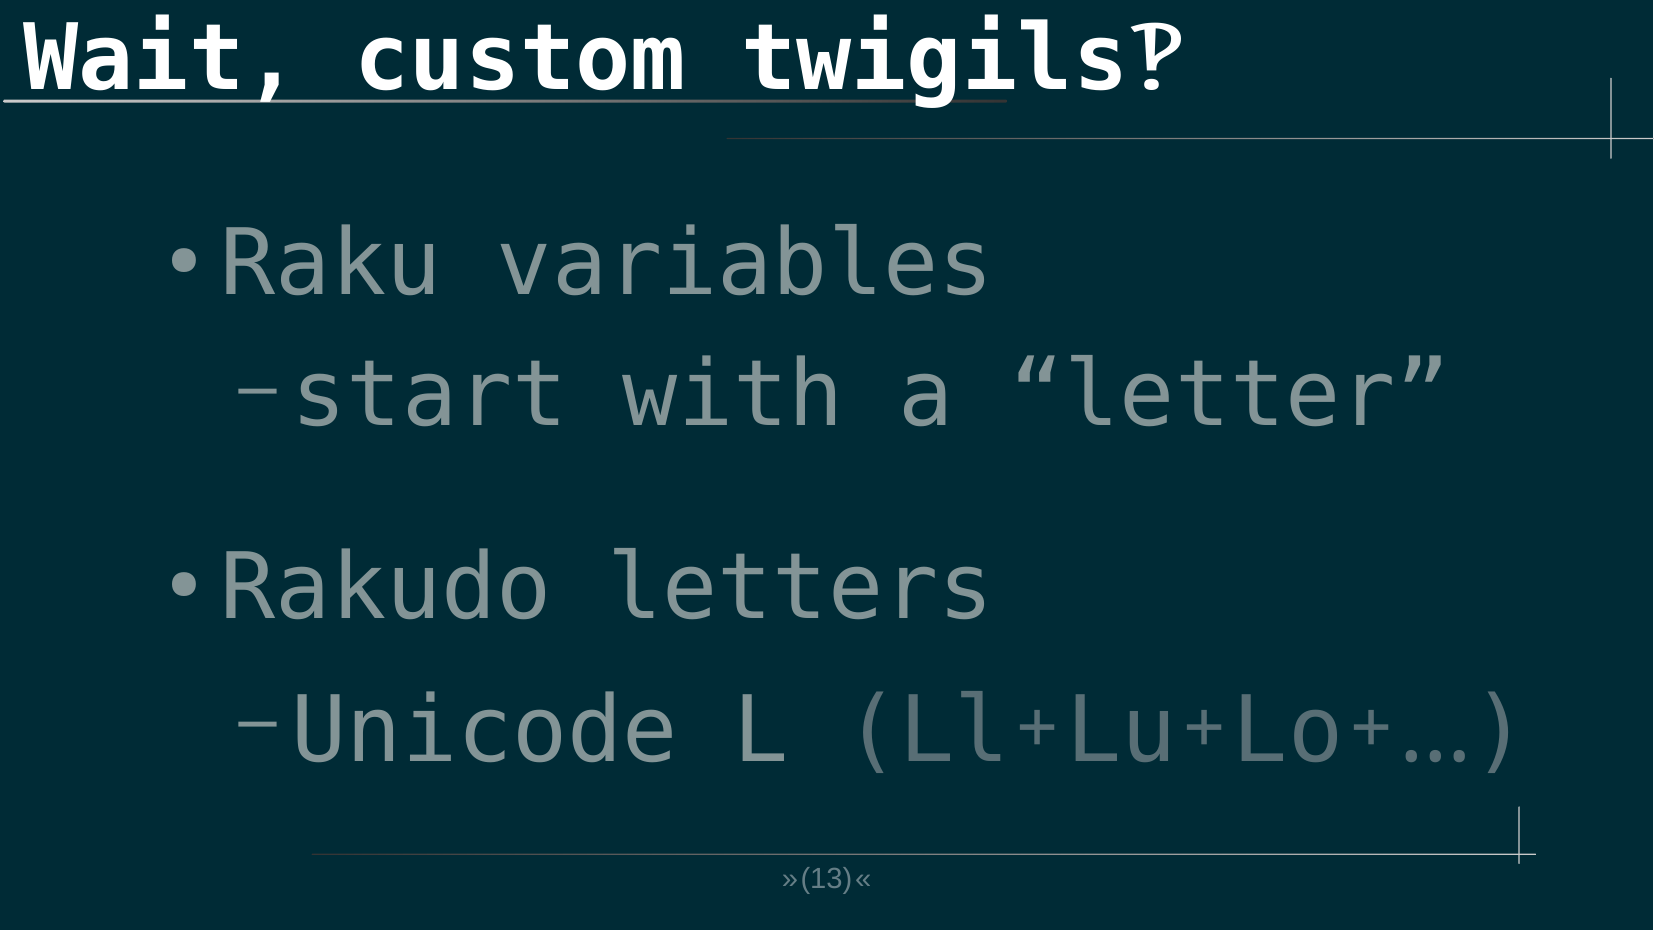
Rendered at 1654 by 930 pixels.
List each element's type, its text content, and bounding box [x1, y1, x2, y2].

title Wait, custom twigils‽ [23, 0, 1588, 98]
list Raku variables start with a “letter” Rakudo letters Unicode L (Ll + Lu + Lo + …) [0, 98, 1646, 826]
